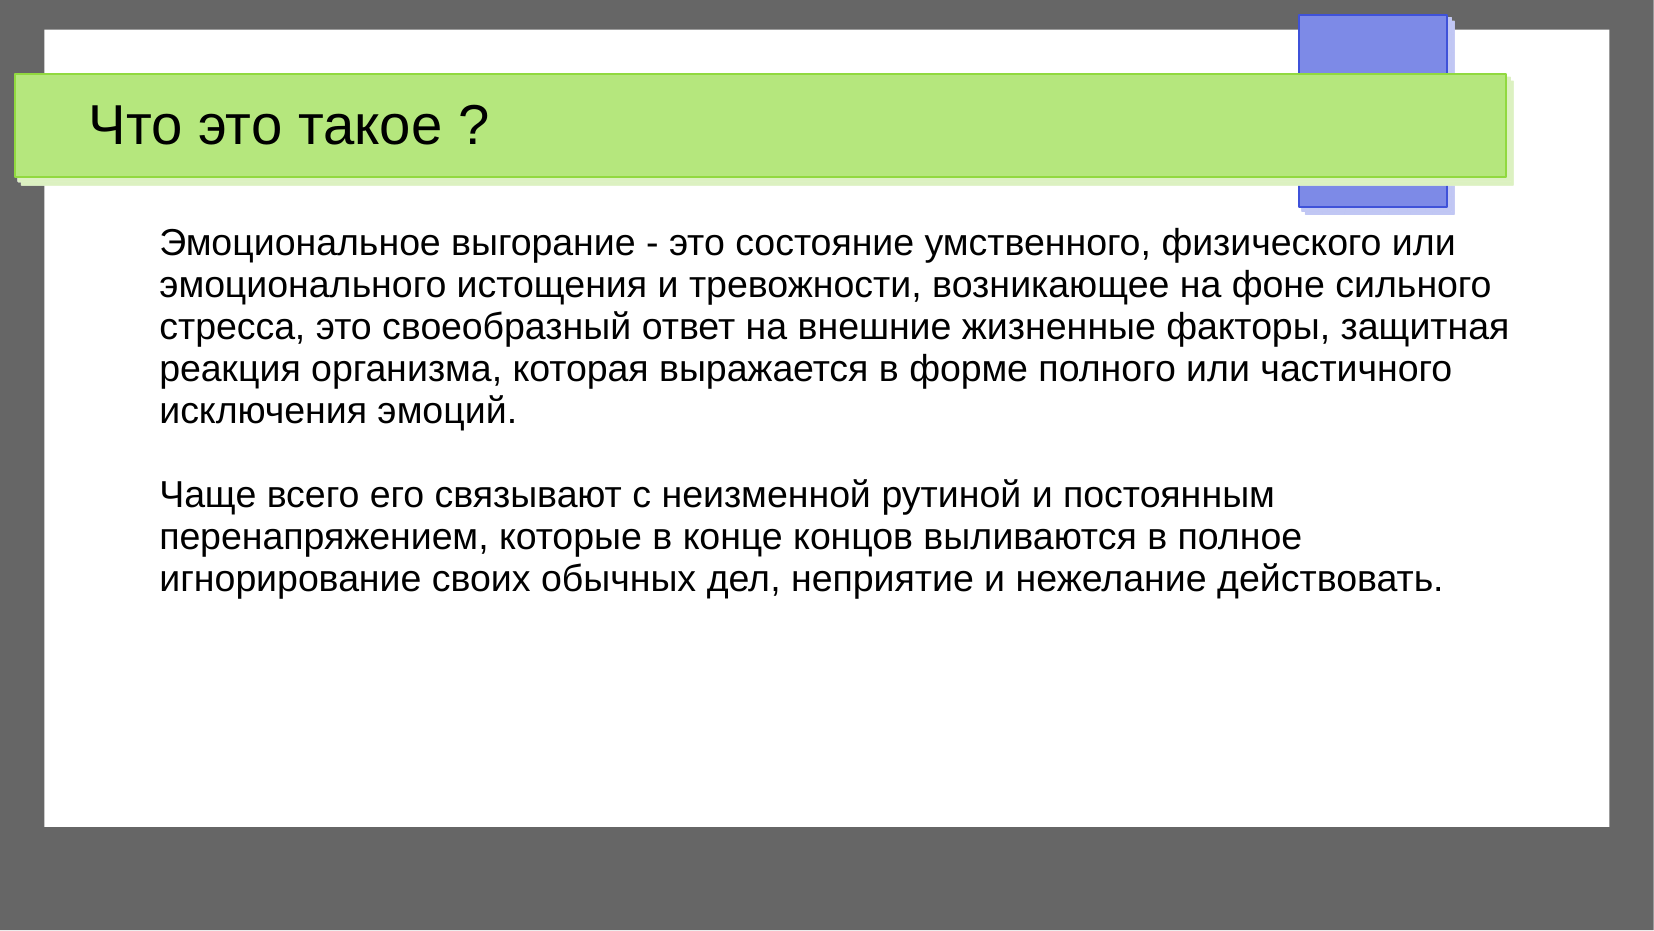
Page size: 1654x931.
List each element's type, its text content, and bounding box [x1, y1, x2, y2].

title Что это такое ? [88, 73, 1506, 178]
list Эмоциональное выгорание - это состояние умственного, физического или эмоционального истощения и тревожности, возникающее на фоне сильного стресса, это своеобразный ответ на внешние жизненные факторы, защитная реакция организма, которая выражается в форме полного или частичного исключения эмоций. Чаще всего его связывают с неизменной рутиной и постоянным перенапряжением, которые в конце концов выливаются в полное игнорирование своих обычных дел, неприятие и нежелание действовать. [88, 221, 1565, 813]
